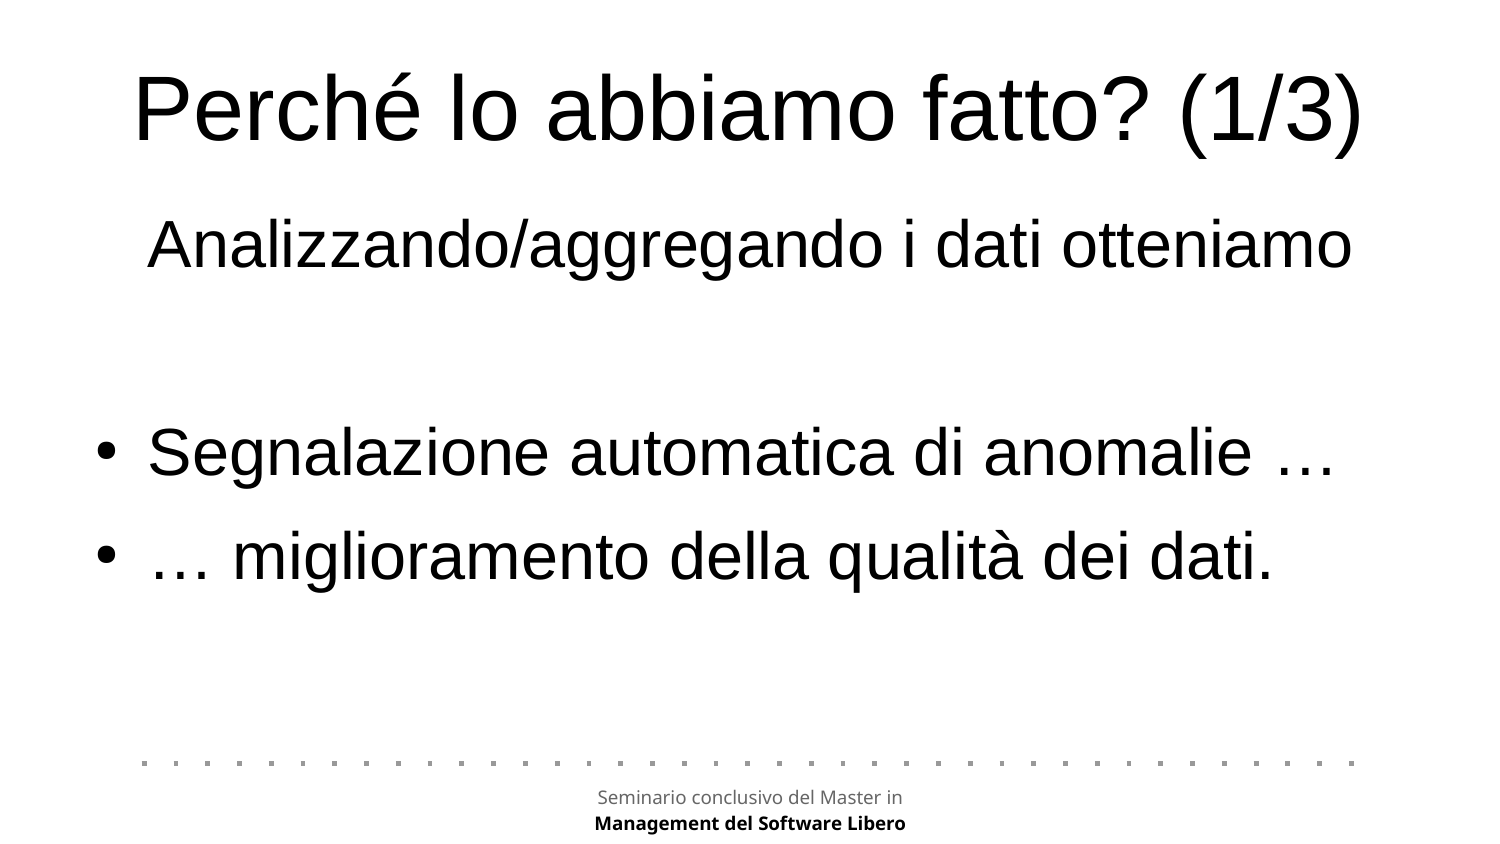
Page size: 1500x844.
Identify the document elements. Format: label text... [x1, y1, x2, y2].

list Analizzando/aggregando i dati otteniamo Segnalazione automatica di anomalie … … miglioramento della qualità dei dati. [76, 206, 1424, 756]
list Seminario conclusivo del Master in Management del Software Libero [76, 784, 1424, 844]
title Perché lo abbiamo fatto? (1/3) [76, 29, 1424, 189]
